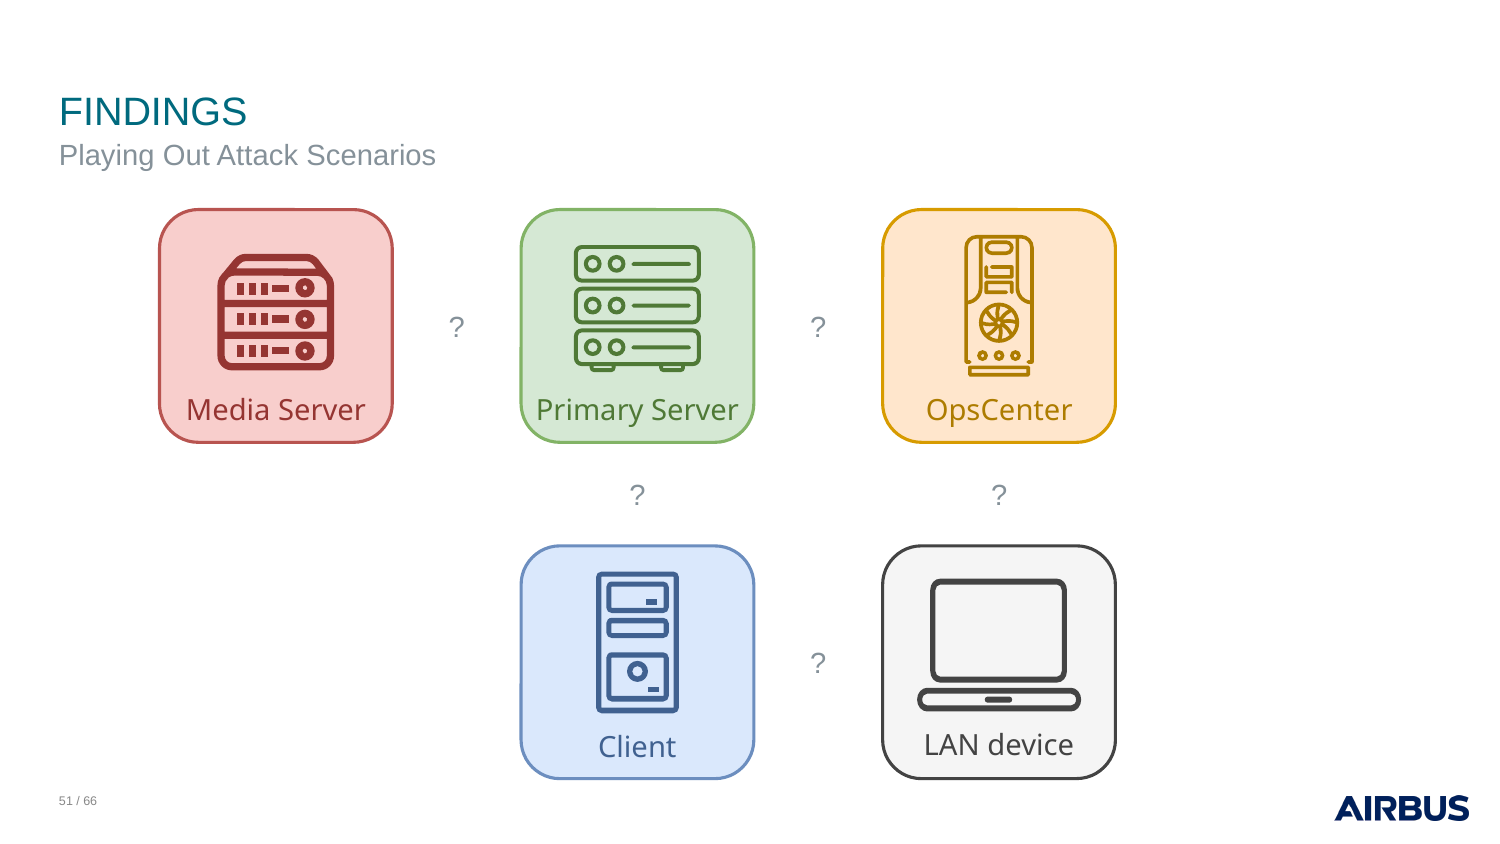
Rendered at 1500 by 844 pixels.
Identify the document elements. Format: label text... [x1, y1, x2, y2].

text_box [159, 209, 393, 376]
text_box ? [753, 293, 883, 359]
text_box LAN device [882, 711, 1116, 777]
text_box Media Server [159, 376, 393, 442]
text_box Primary Server [517, 376, 758, 442]
picture [1334, 795, 1469, 821]
text_box ? [753, 629, 883, 695]
title FINDINGS Playing Out Attack Scenarios [58, 80, 1441, 192]
text_box ? [393, 293, 522, 359]
text_box [882, 545, 1116, 712]
text_box OpsCenter [882, 376, 1116, 442]
text_box ? [573, 461, 702, 527]
text_box [521, 545, 754, 714]
text_box Client [521, 712, 754, 778]
text_box [521, 209, 754, 376]
text_box [882, 209, 1116, 376]
text_box ? [934, 461, 1064, 527]
